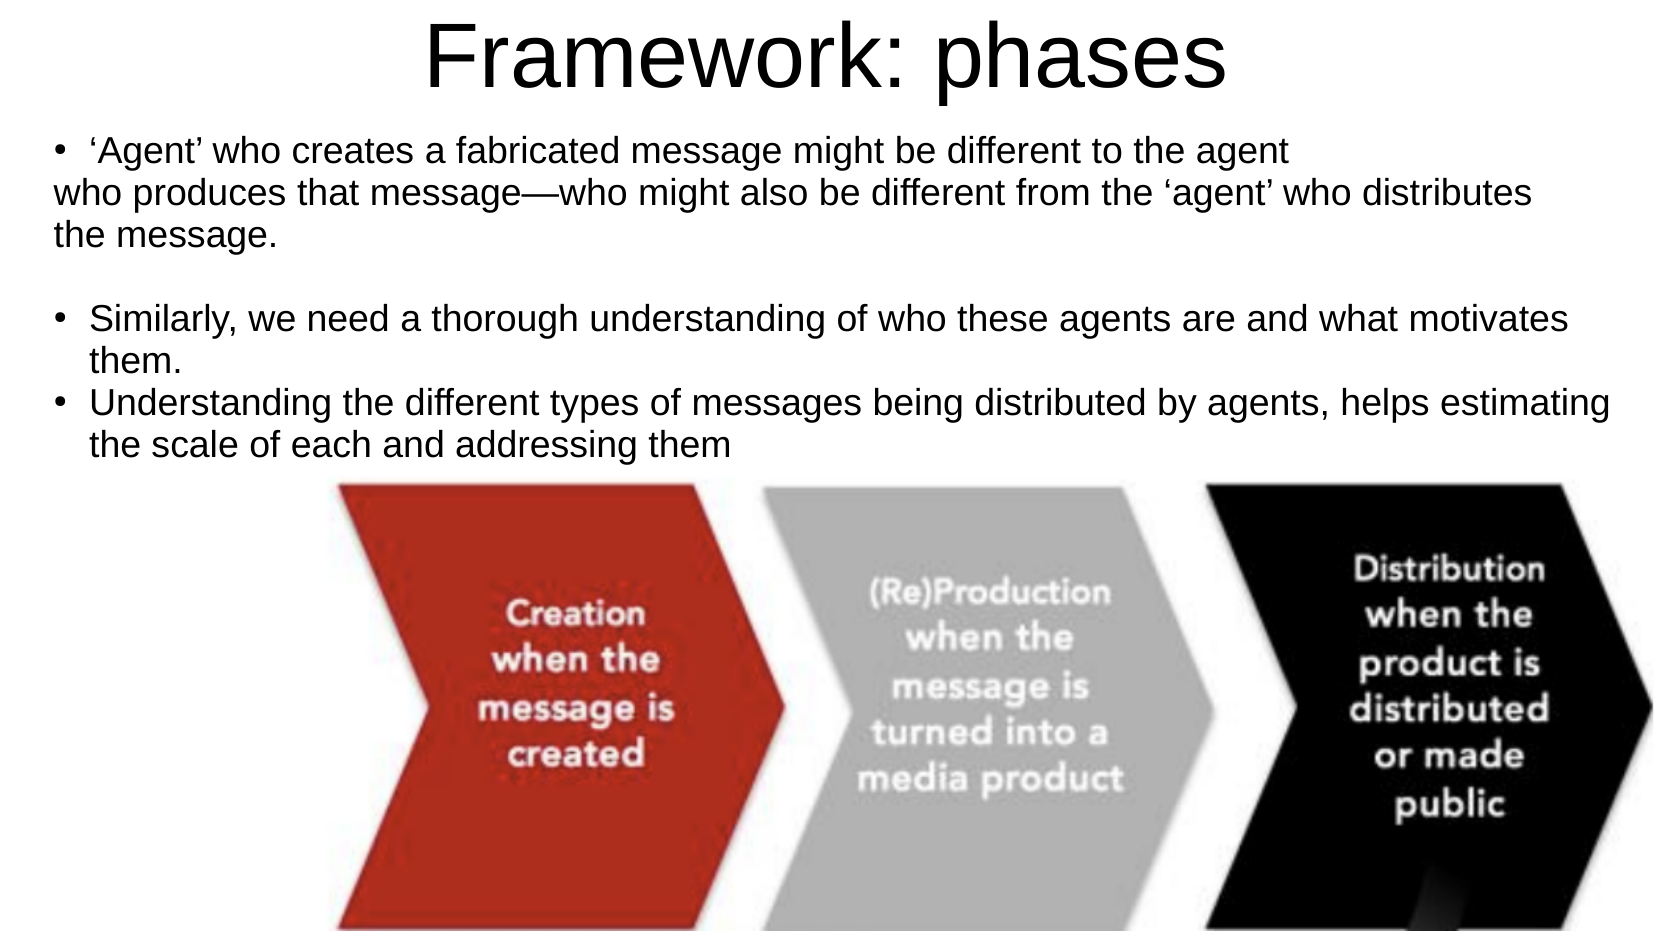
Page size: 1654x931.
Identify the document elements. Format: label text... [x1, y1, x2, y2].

text_box ‘Agent’ who creates a fabricated message might be different to the agent who produces that message—who might also be different from the ‘agent’ who distributes the message. Similarly, we need a thorough understanding of who these agents are and what motivates them. Understanding the different types of messages being distributed by agents, helps estimating the scale of each and addressing them [39, 122, 1632, 474]
title Framework: phases [82, 0, 1571, 122]
picture [324, 476, 1654, 931]
